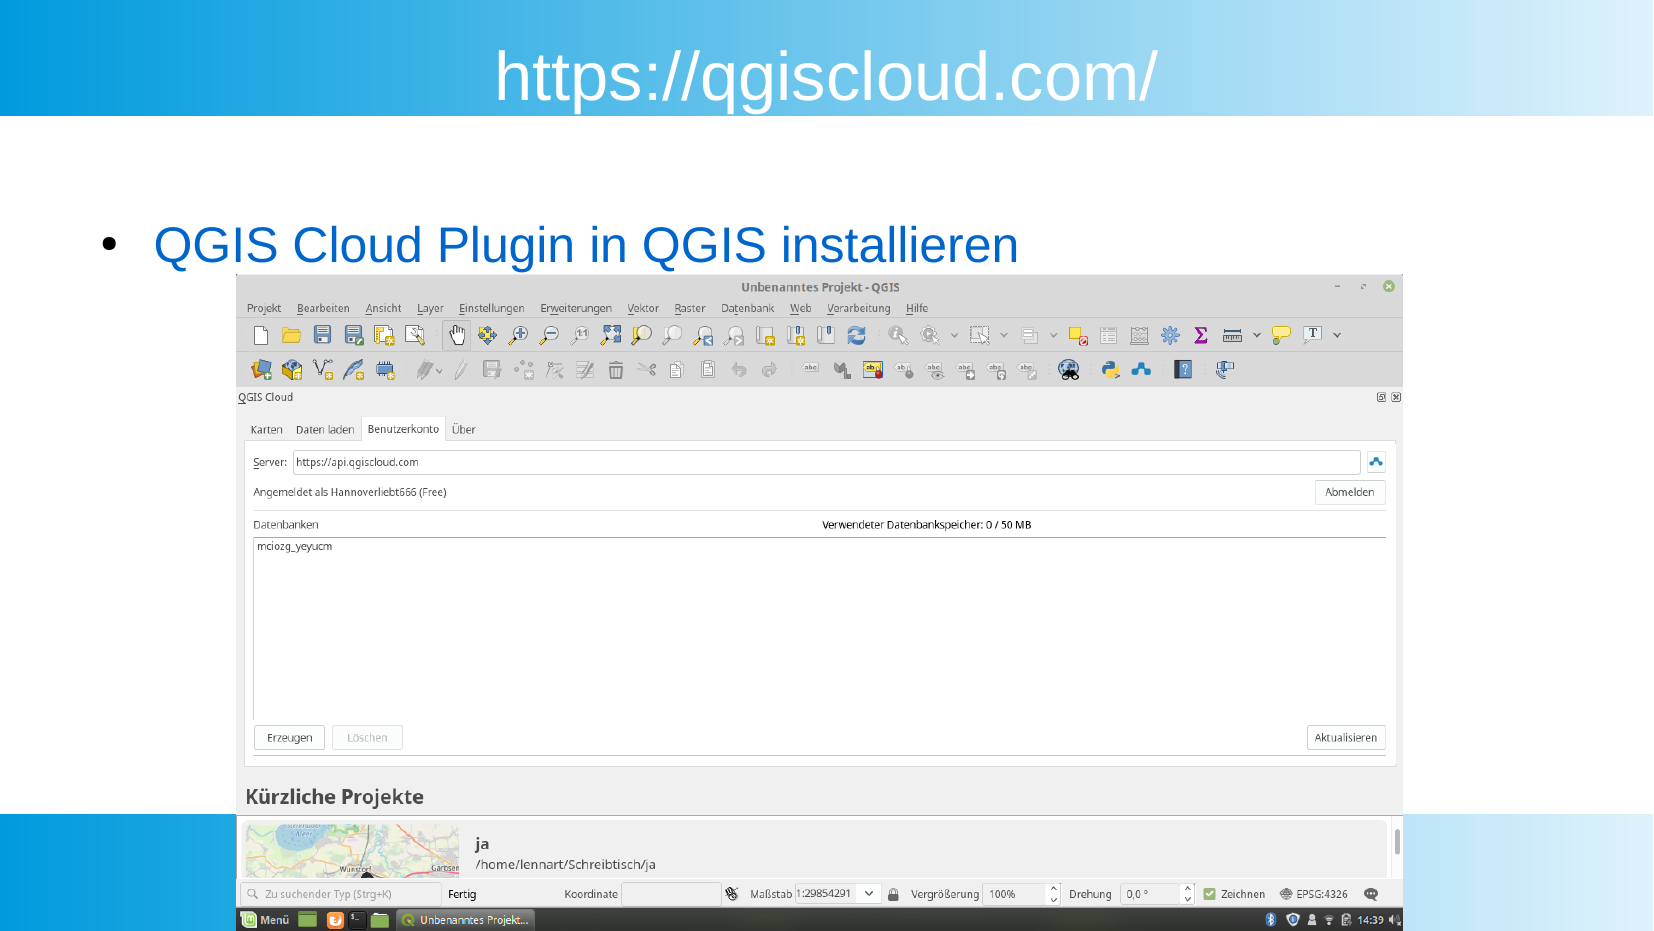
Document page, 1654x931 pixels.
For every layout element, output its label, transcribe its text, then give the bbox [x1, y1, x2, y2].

picture [236, 274, 1403, 931]
title https://qgiscloud.com/ [82, 37, 1571, 116]
list QGIS Cloud Plugin in QGIS installieren [82, 217, 1571, 758]
